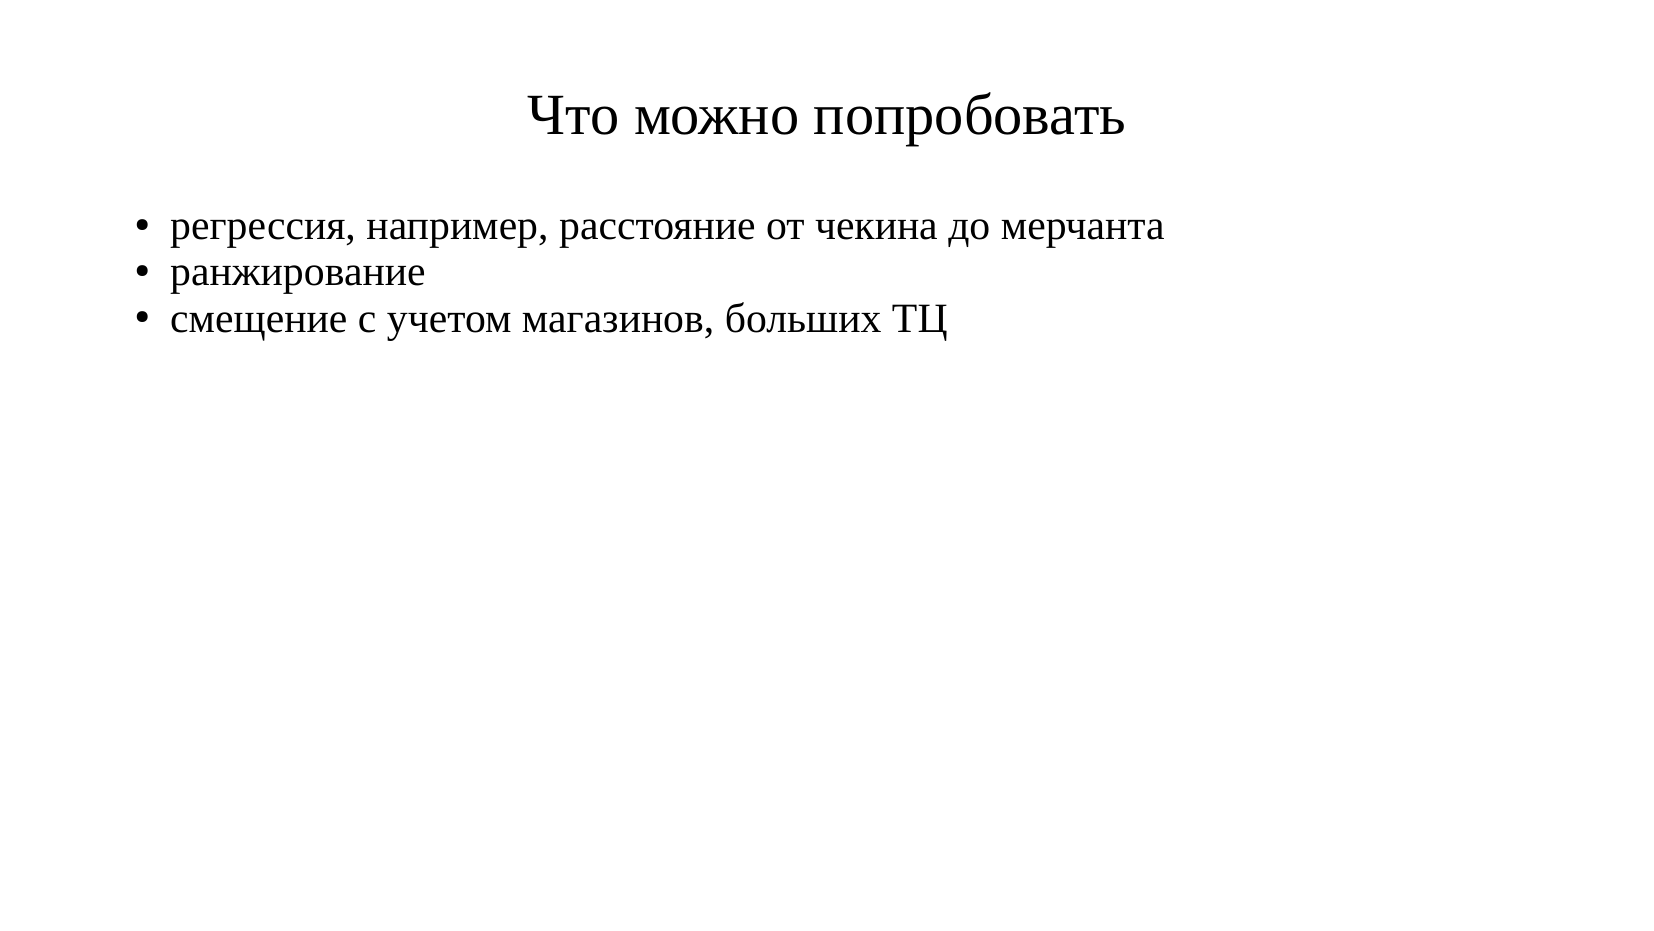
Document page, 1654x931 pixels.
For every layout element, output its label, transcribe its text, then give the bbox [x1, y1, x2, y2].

text_box регрессия, например, расстояние от чекина до мерчанта ранжирование смещение с учетом магазинов, больших ТЦ [120, 195, 1181, 350]
text_box Что можно попробовать [513, 75, 1141, 155]
